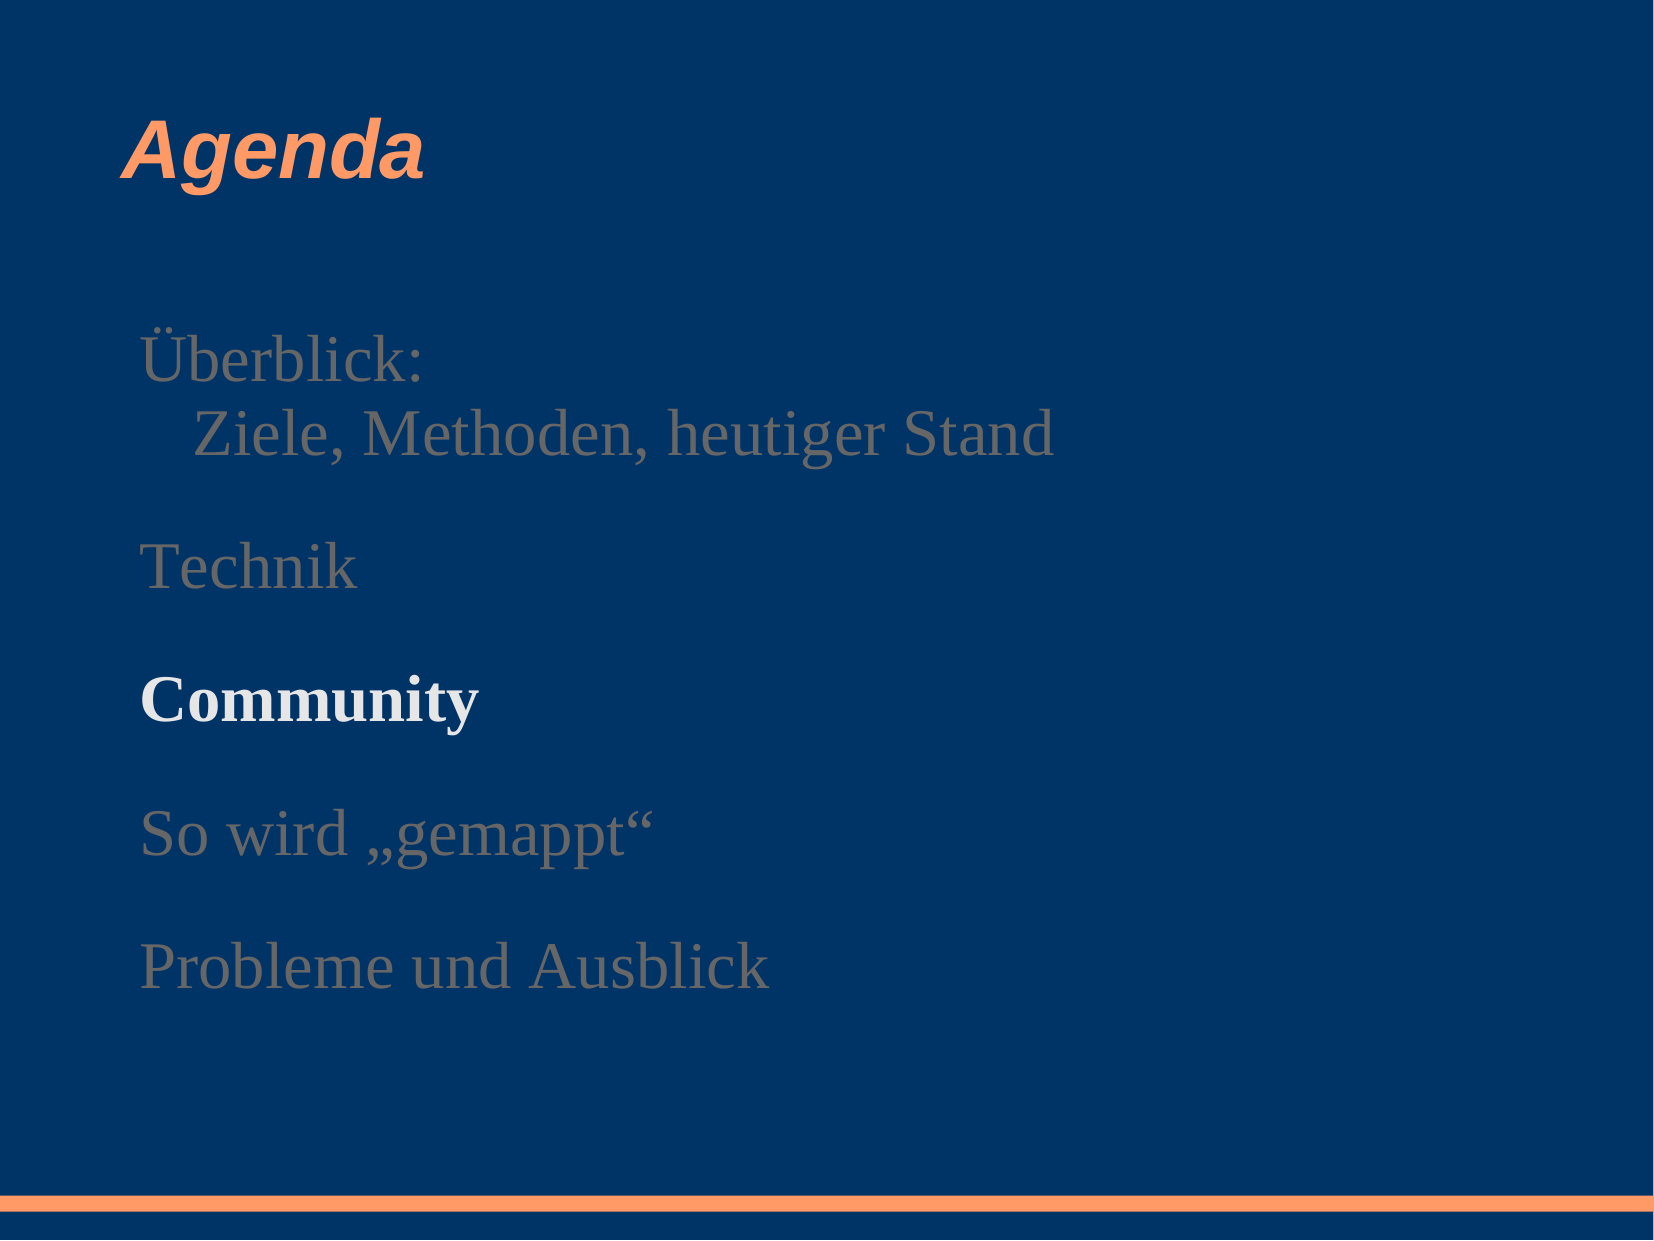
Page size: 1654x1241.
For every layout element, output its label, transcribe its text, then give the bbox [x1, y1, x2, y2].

title Agenda [121, 53, 1534, 247]
list Überblick: Ziele, Methoden, heutiger Stand Technik Community So wird „gemappt“ Probleme und Ausblick [121, 322, 1561, 1025]
